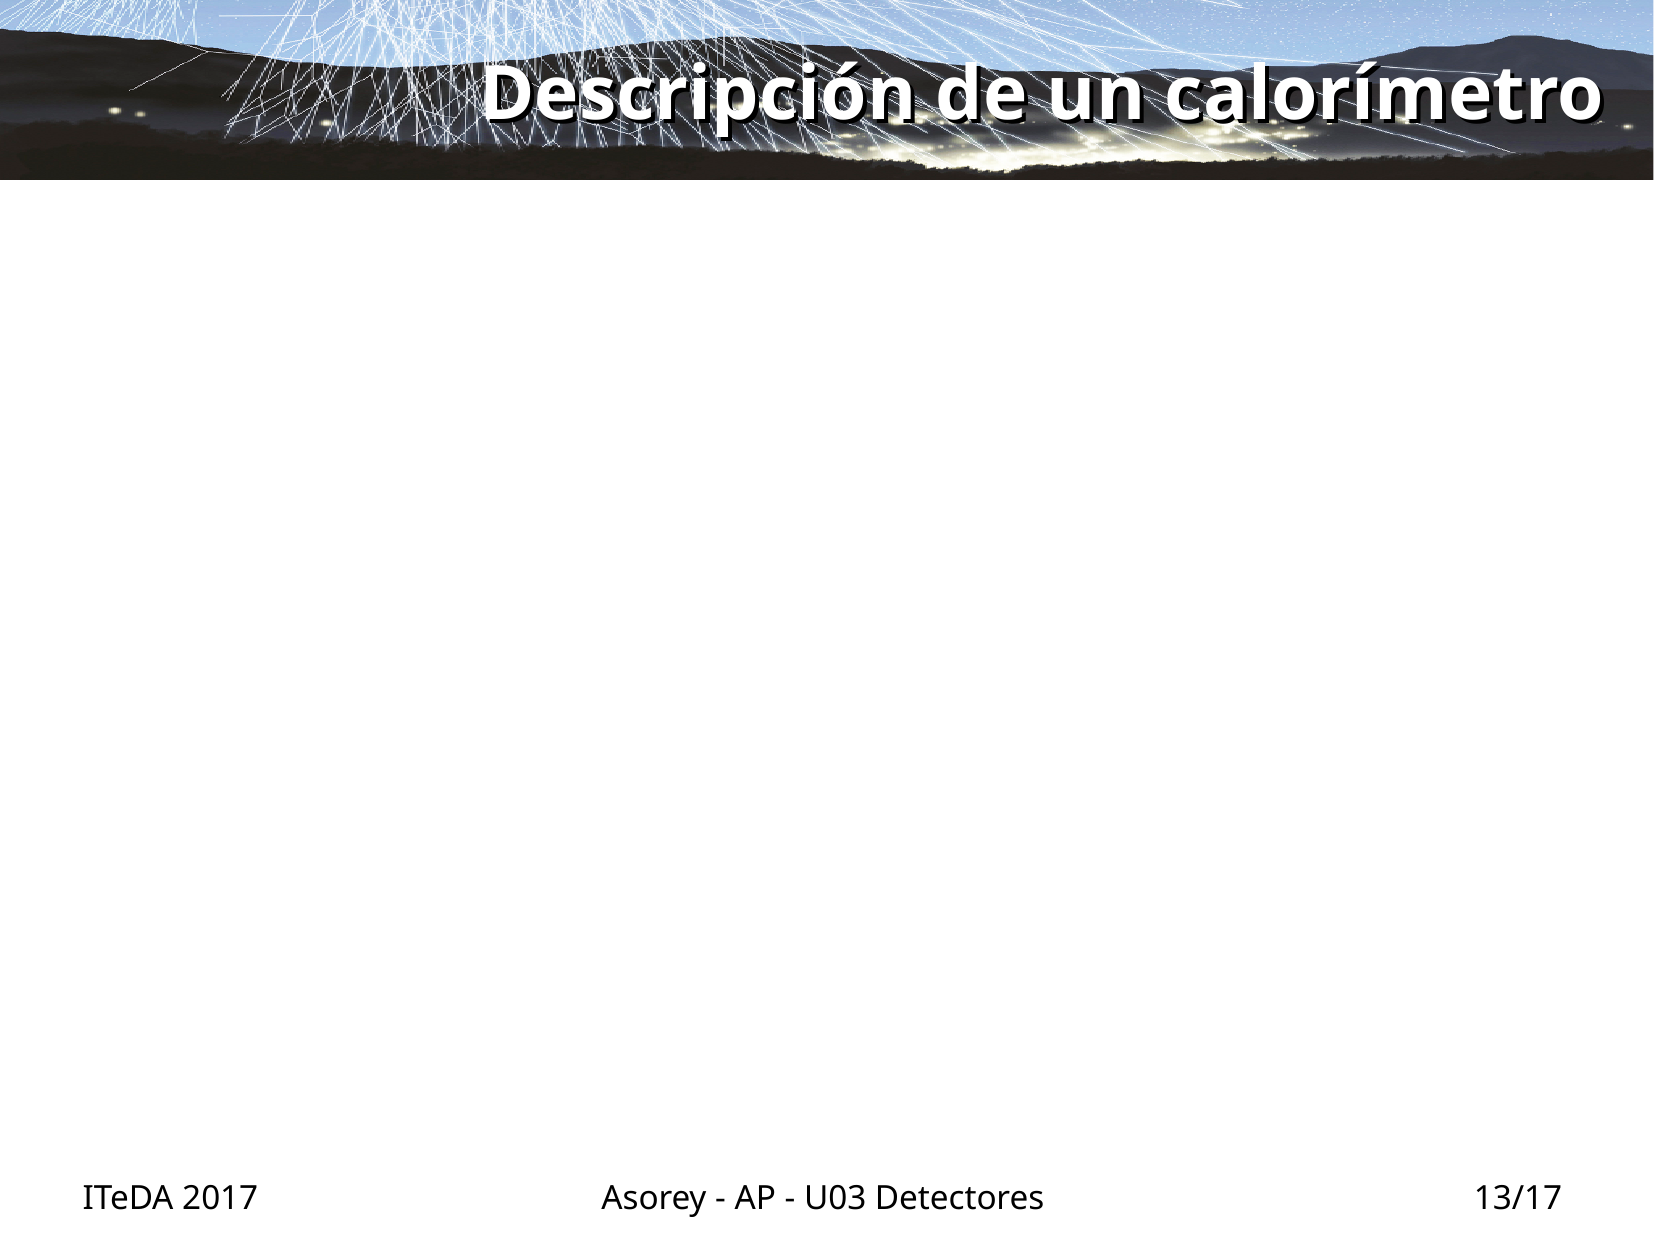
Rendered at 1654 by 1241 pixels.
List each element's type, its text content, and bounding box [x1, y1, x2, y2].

picture [0, 0, 1654, 180]
title Descripción de un calorímetro [45, 15, 1606, 166]
